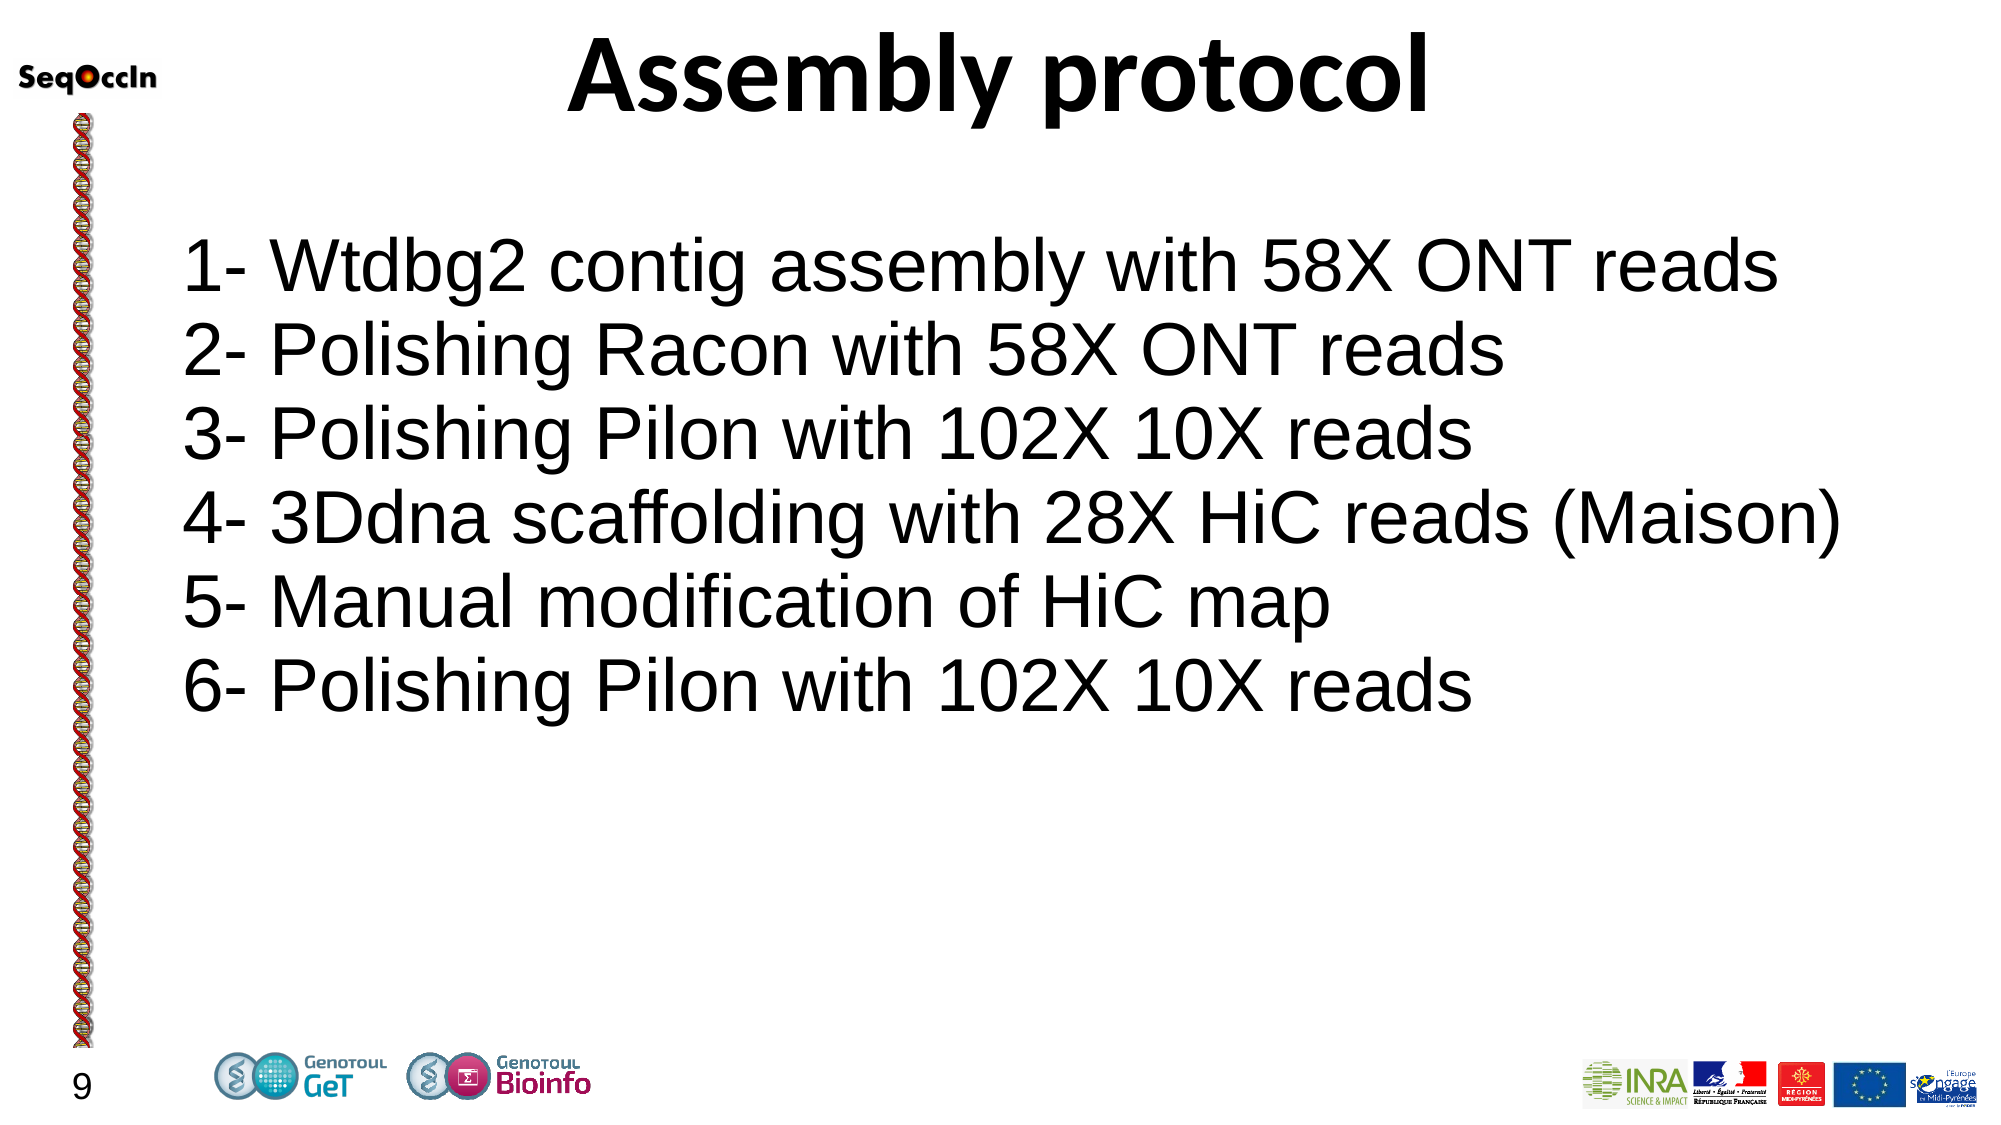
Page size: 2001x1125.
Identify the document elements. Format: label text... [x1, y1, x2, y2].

picture [1778, 1062, 1825, 1106]
picture [73, 113, 91, 1048]
title Assembly protocol [255, 24, 1745, 142]
picture [208, 1046, 392, 1106]
picture [1832, 1061, 1983, 1111]
text_box 1- Wtdbg2 contig assembly with 58X ONT reads 2- Polishing Racon with 58X ONT reads 3- Polishing Pilon with 102X 10X reads 4- 3Ddna scaffolding with 28X HiC reads (Maison) 5- Manual modification of HiC map 6- Polishing Pilon with 102X 10X reads [96, 216, 1904, 957]
picture [13, 58, 162, 99]
picture [1581, 1059, 1689, 1109]
picture [400, 1046, 597, 1106]
